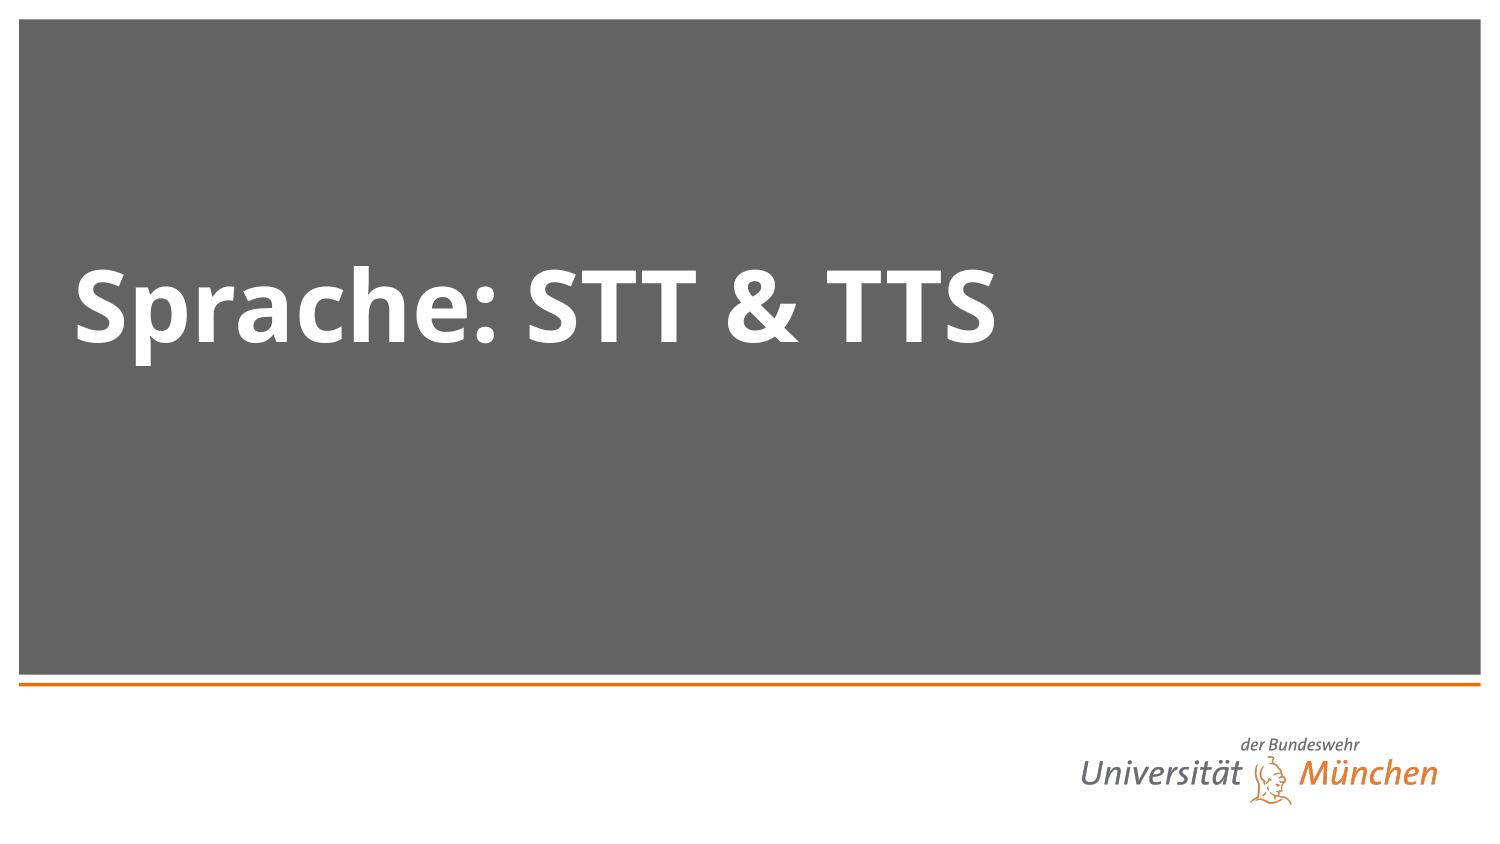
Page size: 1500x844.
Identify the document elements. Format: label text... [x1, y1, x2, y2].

picture [1082, 737, 1437, 805]
title Sprache: STT & TTS [62, 265, 1435, 355]
